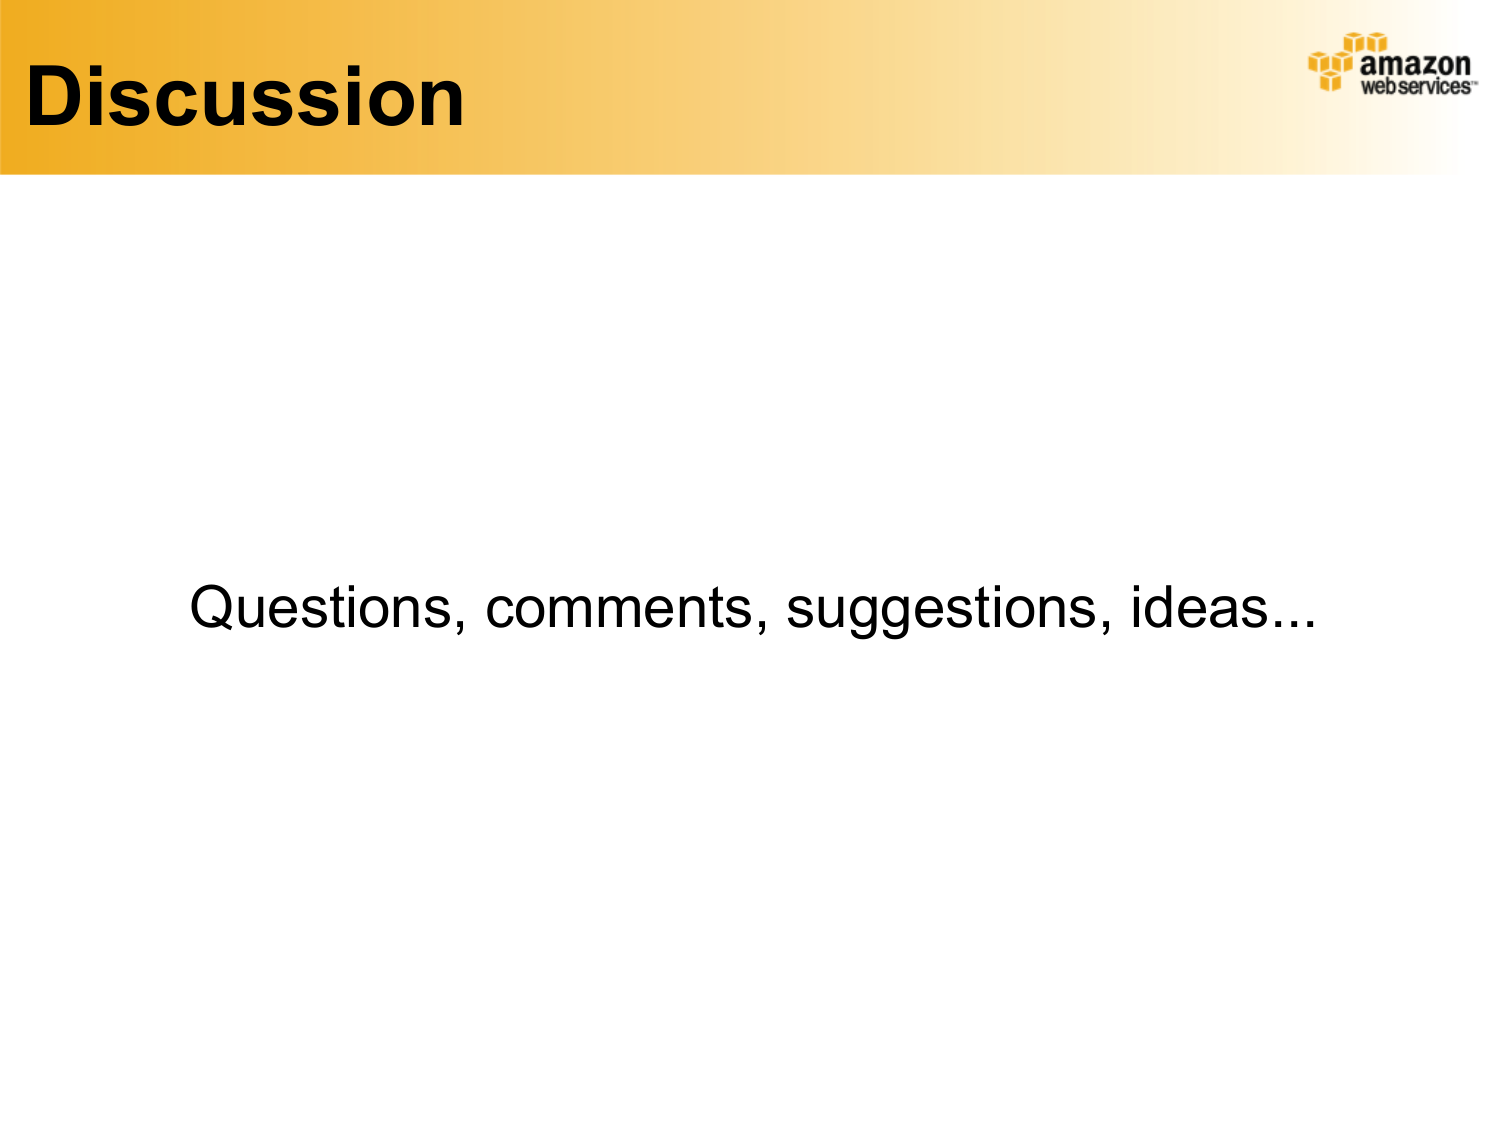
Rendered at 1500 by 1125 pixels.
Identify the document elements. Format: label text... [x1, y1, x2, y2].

list Questions, comments, suggestions, ideas... [112, 559, 1388, 718]
picture [0, 0, 1500, 1125]
title Discussion [2, 0, 1278, 185]
